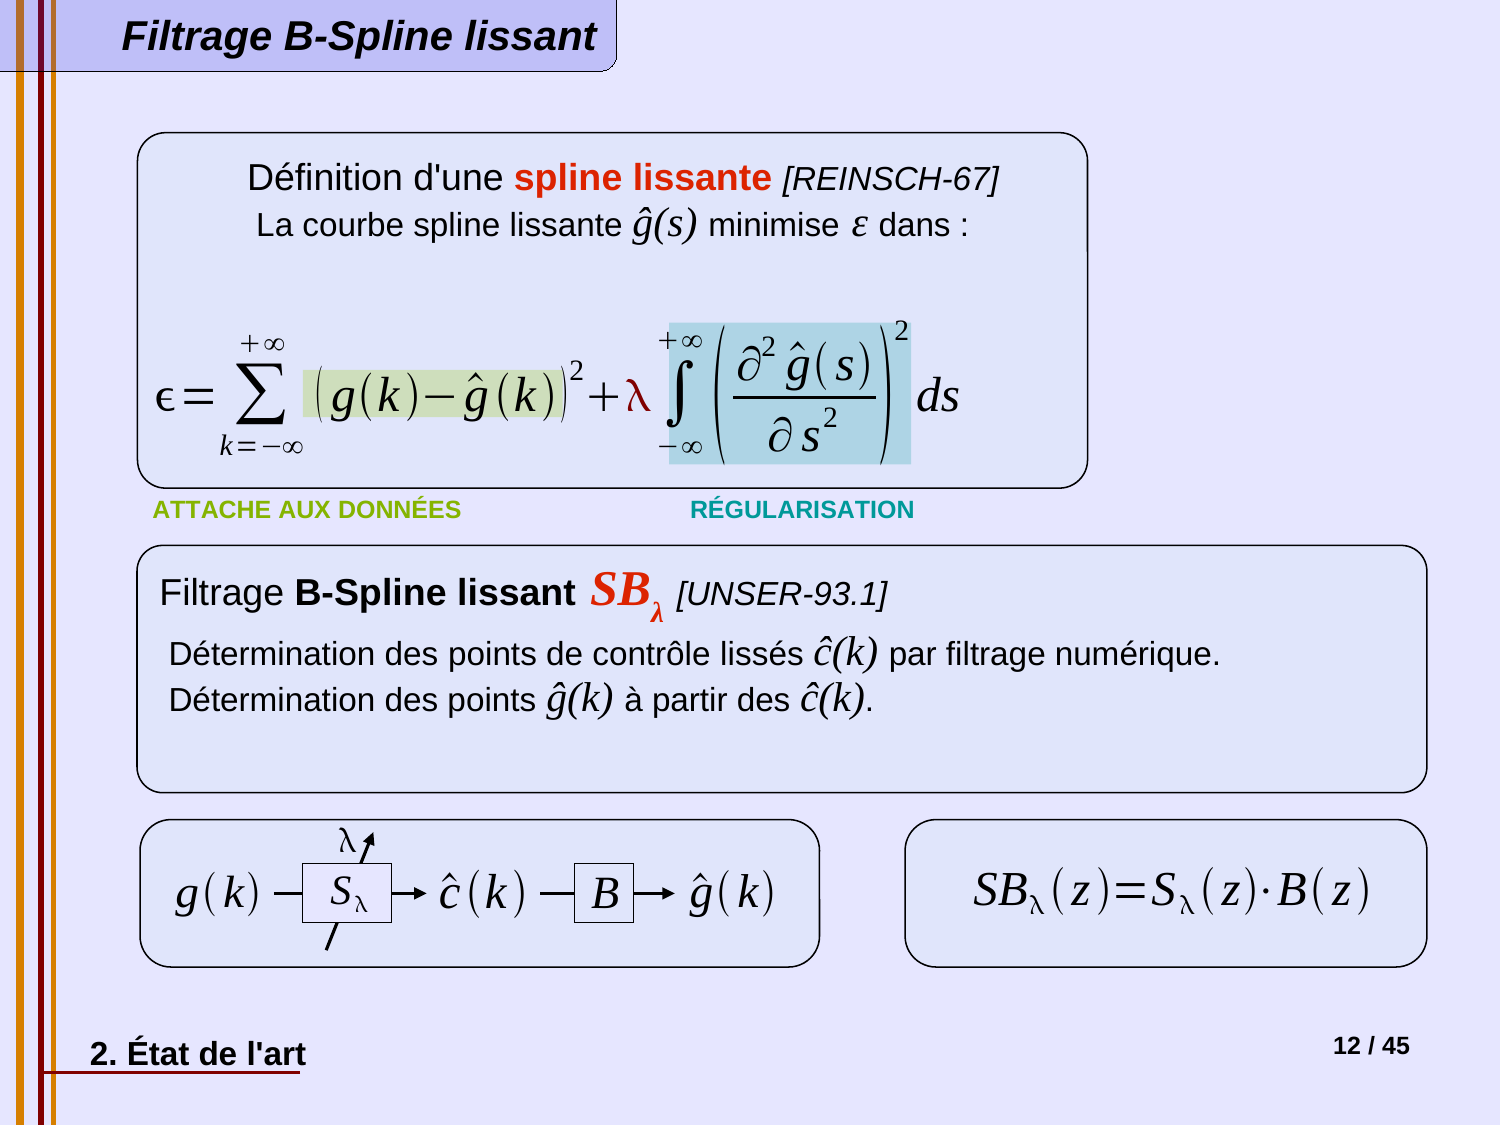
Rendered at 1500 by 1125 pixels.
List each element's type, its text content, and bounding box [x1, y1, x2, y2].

chart [576, 867, 629, 920]
chart [961, 862, 1383, 922]
text_box Filtrage B-Spline lissant [0, 0, 617, 72]
chart [328, 819, 365, 862]
chart [142, 315, 970, 469]
chart [674, 866, 789, 921]
chart [426, 865, 541, 922]
title 2. État de l'art [75, 1027, 597, 1080]
chart [319, 867, 379, 919]
text_box Définition d'une spline lissante [REINSCH-67] La courbe spline lissante ĝ(s) minimise ε dans : [232, 149, 1015, 254]
text_box [137, 132, 1088, 489]
text_box [905, 819, 1427, 968]
chart [160, 867, 274, 920]
text_box ATTACHE AUX DONNÉES [137, 488, 477, 532]
text_box Filtrage B-Spline lissant SBλ [UNSER-93.1] Détermination des points de contrôle lissés ĉ(k) par filtrage numérique. Détermination des points ĝ(k) à partir des ĉ(k). [137, 545, 1427, 793]
text_box RÉGULARISATION [675, 488, 931, 532]
text_box [140, 819, 820, 968]
